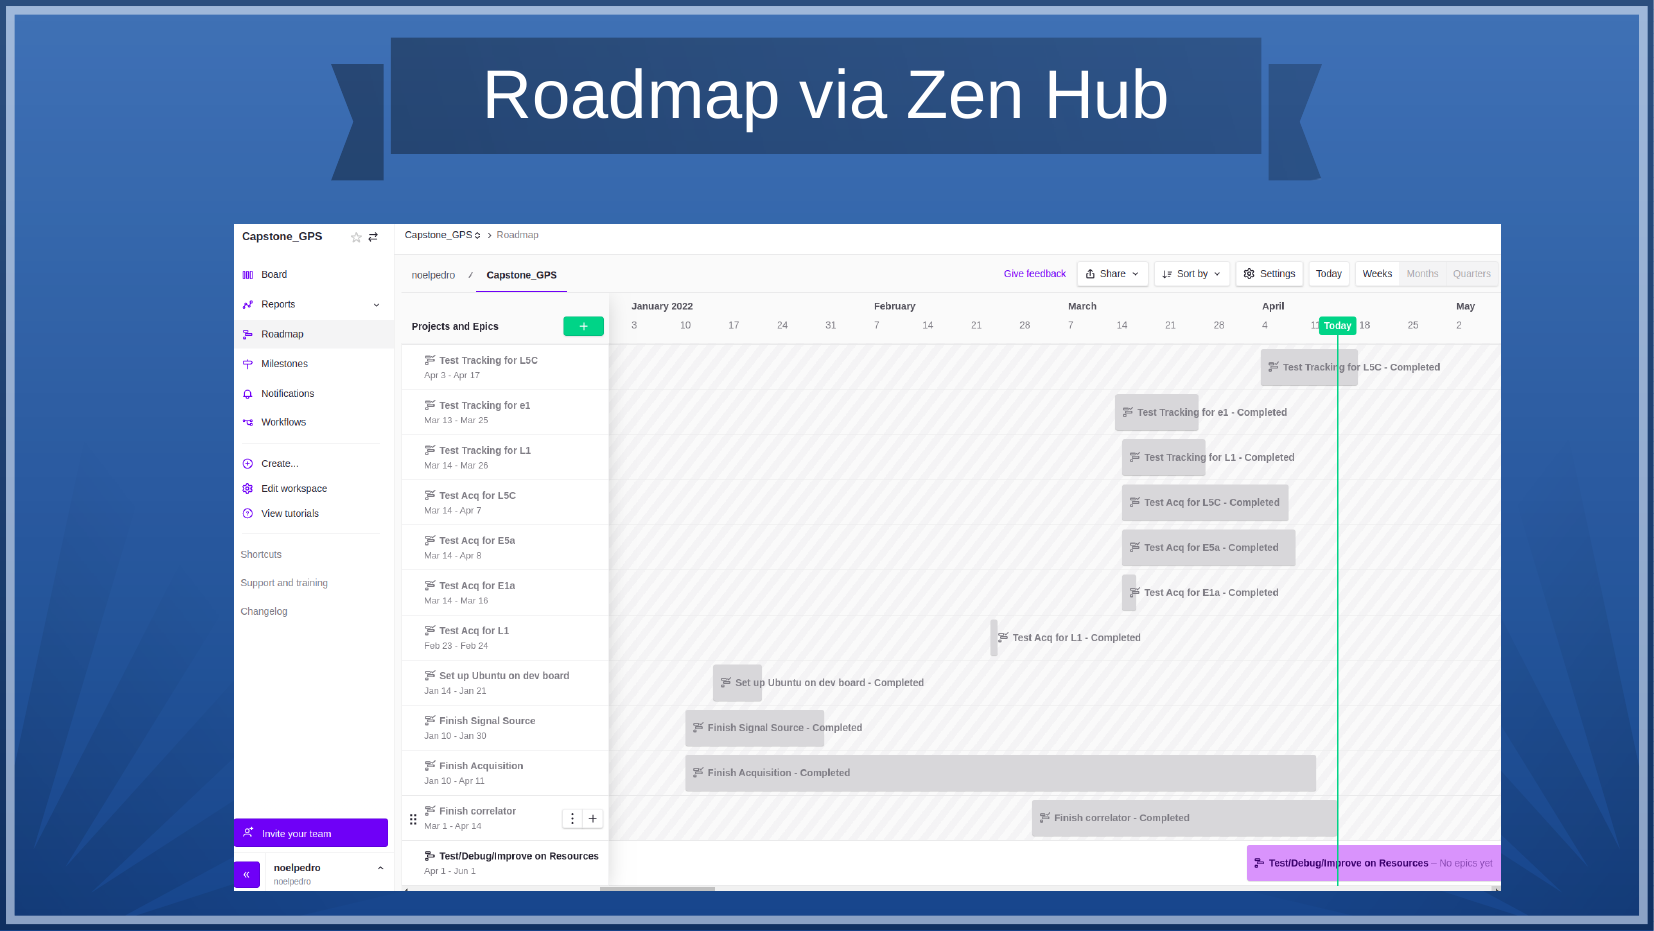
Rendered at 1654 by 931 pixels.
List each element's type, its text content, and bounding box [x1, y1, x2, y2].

picture [234, 224, 1501, 891]
title Roadmap via Zen Hub [389, 35, 1264, 154]
